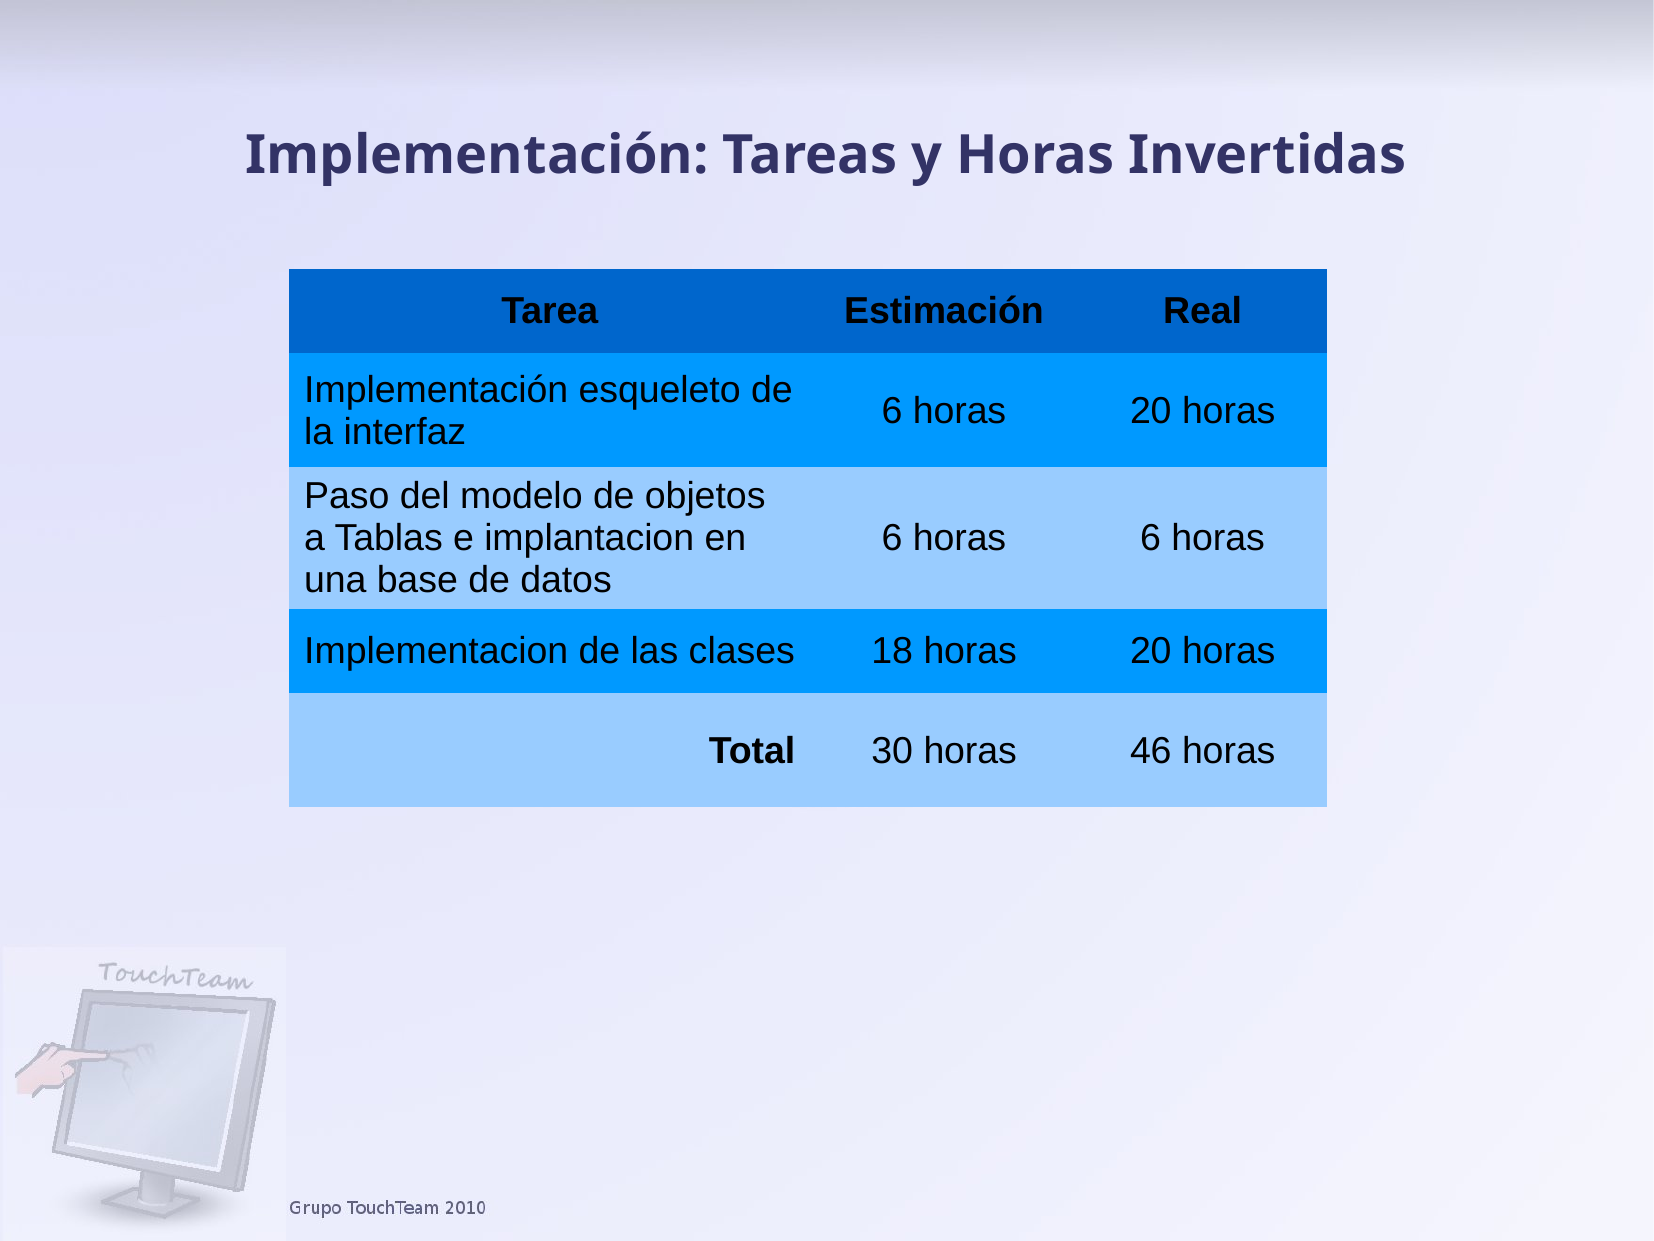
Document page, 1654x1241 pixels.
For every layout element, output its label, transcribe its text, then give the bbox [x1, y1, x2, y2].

table_cell Paso del modelo de objetos a Tablas e implantacion en una base de datos [289, 467, 810, 609]
table_cell 6 horas [810, 467, 1078, 609]
table_cell 30 horas [810, 693, 1078, 807]
table_cell Implementacion de las clases [289, 609, 810, 693]
table_cell 20 horas [1078, 609, 1327, 693]
title Implementación: Tareas y Horas Invertidas [82, 56, 1571, 250]
table_header Real [1078, 269, 1327, 353]
picture [0, 0, 1654, 1241]
table_cell Total [289, 693, 810, 807]
table_cell 20 horas [1078, 353, 1327, 467]
table_cell 18 horas [810, 609, 1078, 693]
table_cell 6 horas [810, 353, 1078, 467]
table_cell 6 horas [1078, 467, 1327, 609]
table_header Tarea [289, 269, 810, 353]
table_cell Implementación esqueleto de la interfaz [289, 353, 810, 467]
table_cell 46 horas [1078, 693, 1327, 807]
table_header Estimación [810, 269, 1078, 353]
